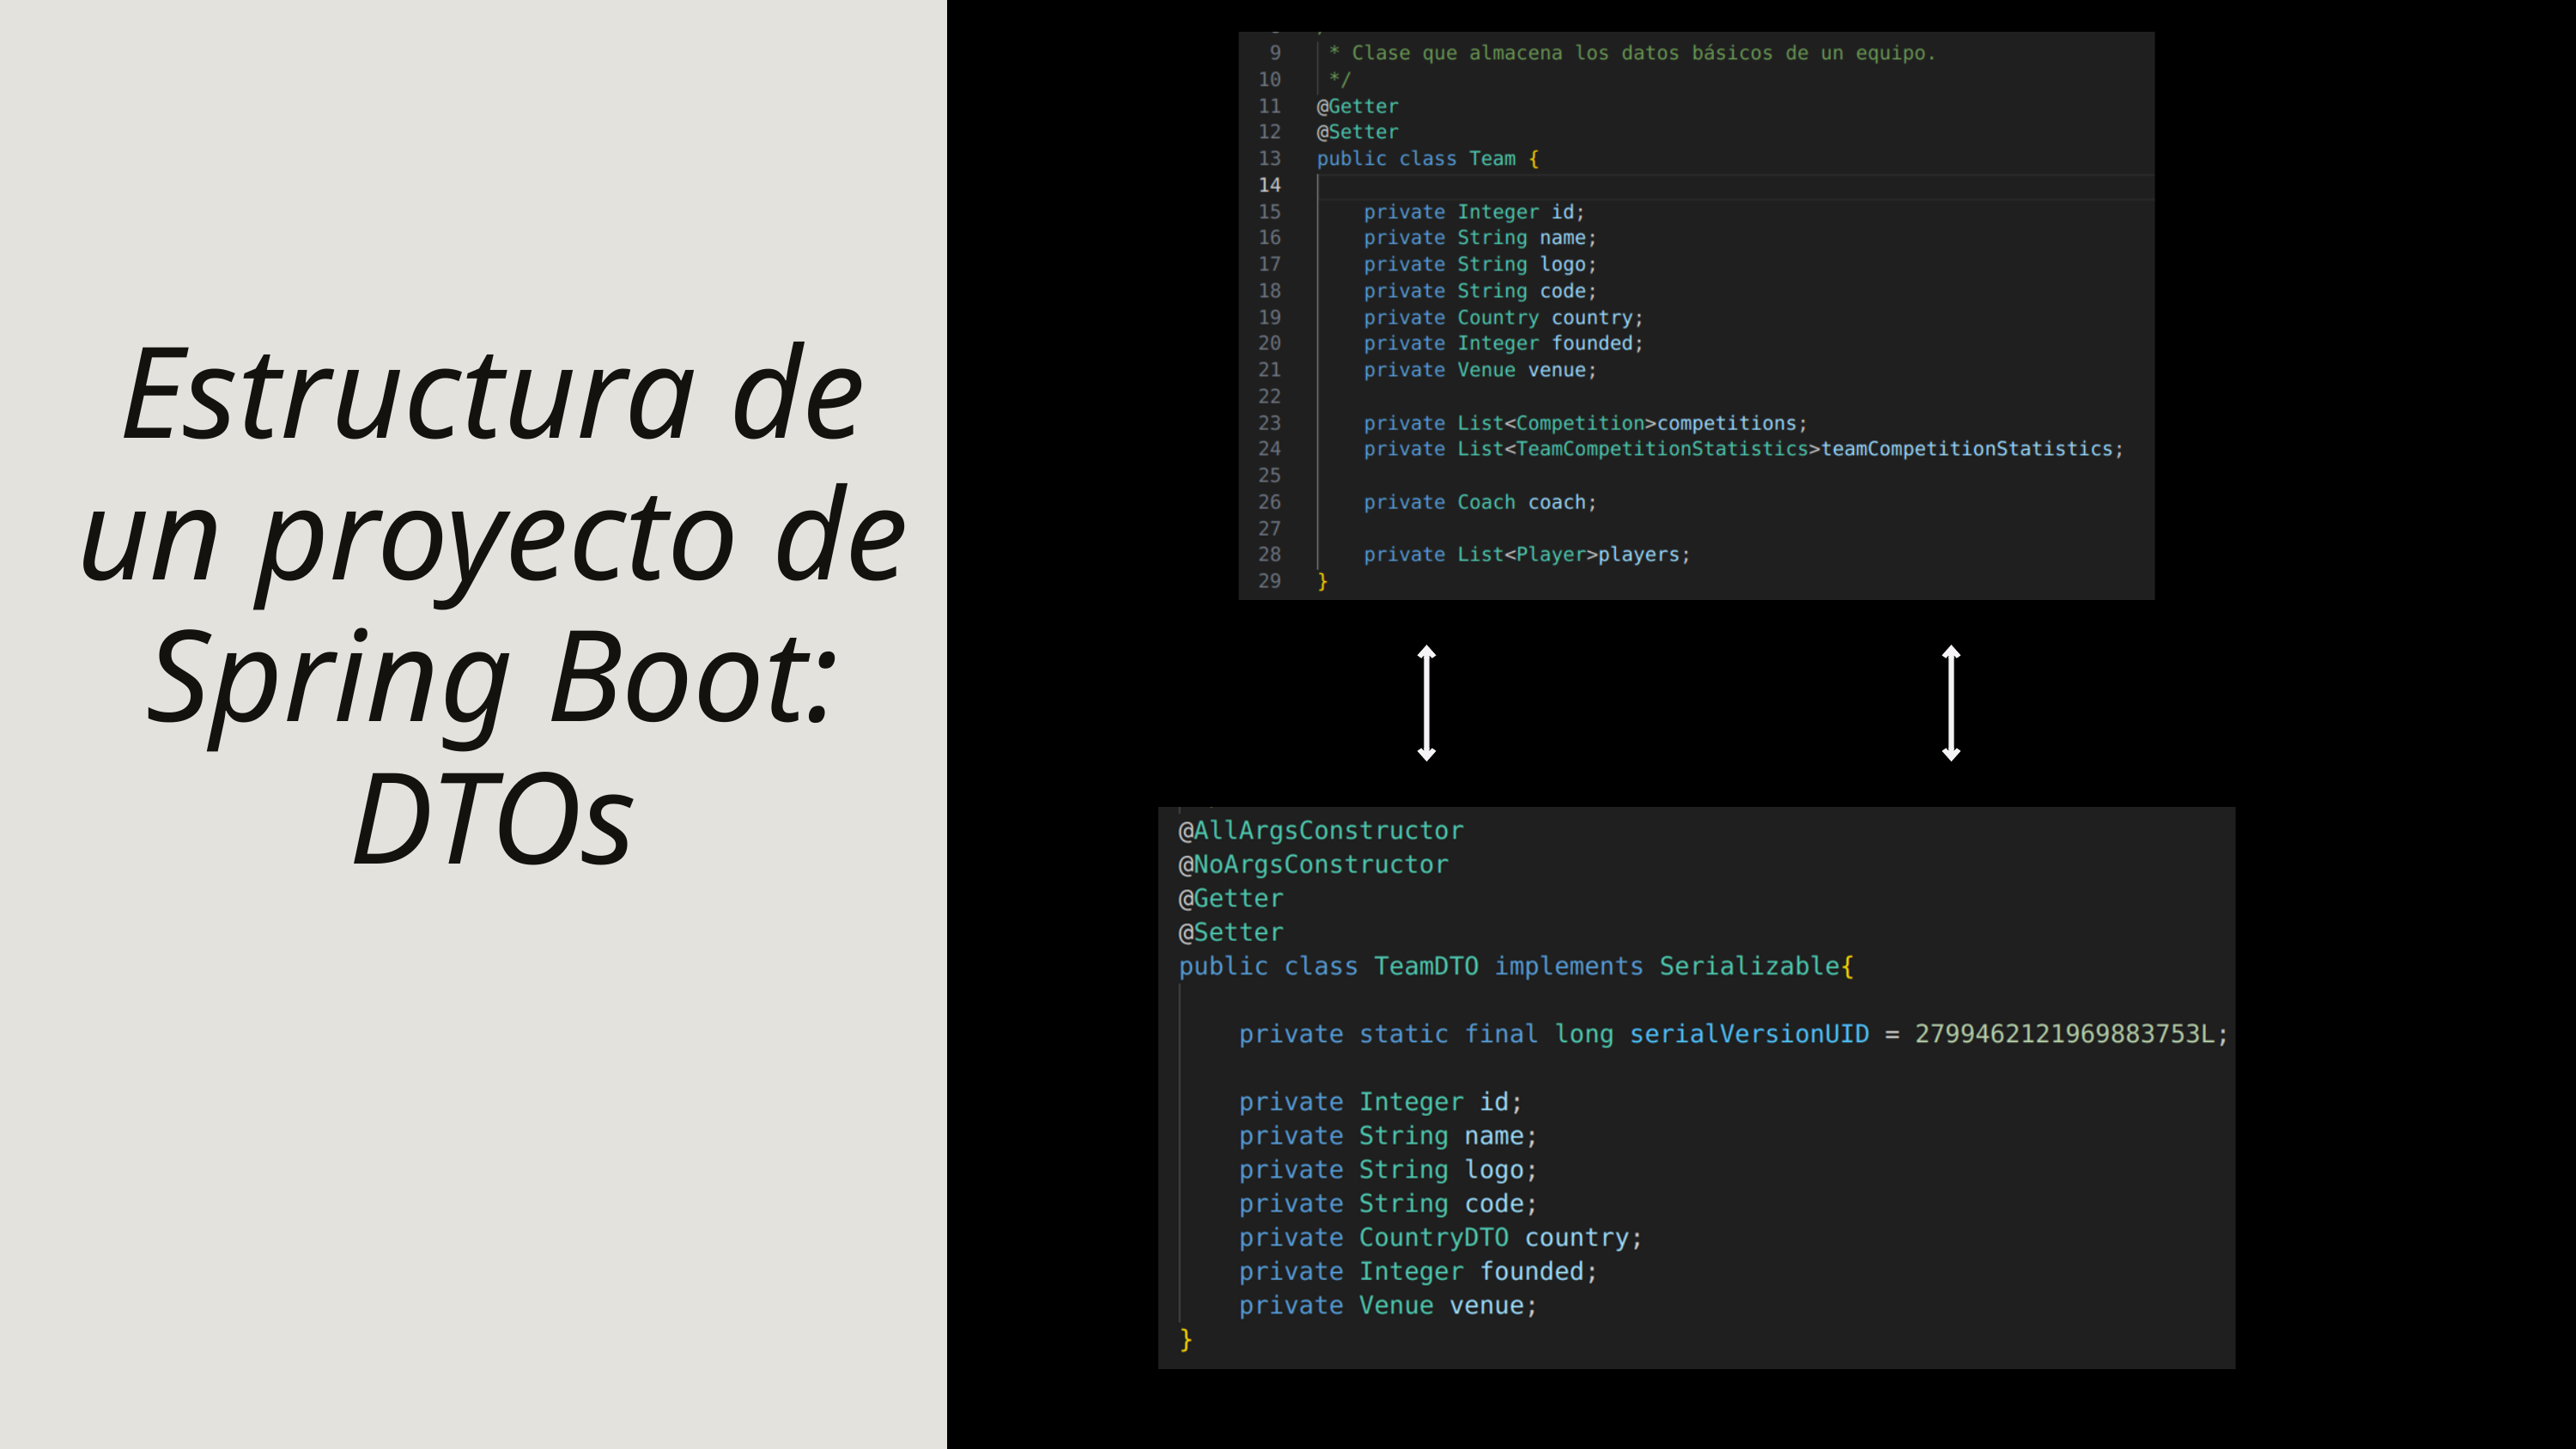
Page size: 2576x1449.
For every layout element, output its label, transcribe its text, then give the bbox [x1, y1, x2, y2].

text_box Estructura de un proyecto de Spring Boot: DTOs [38, 321, 948, 889]
text_box [947, 0, 2576, 1449]
